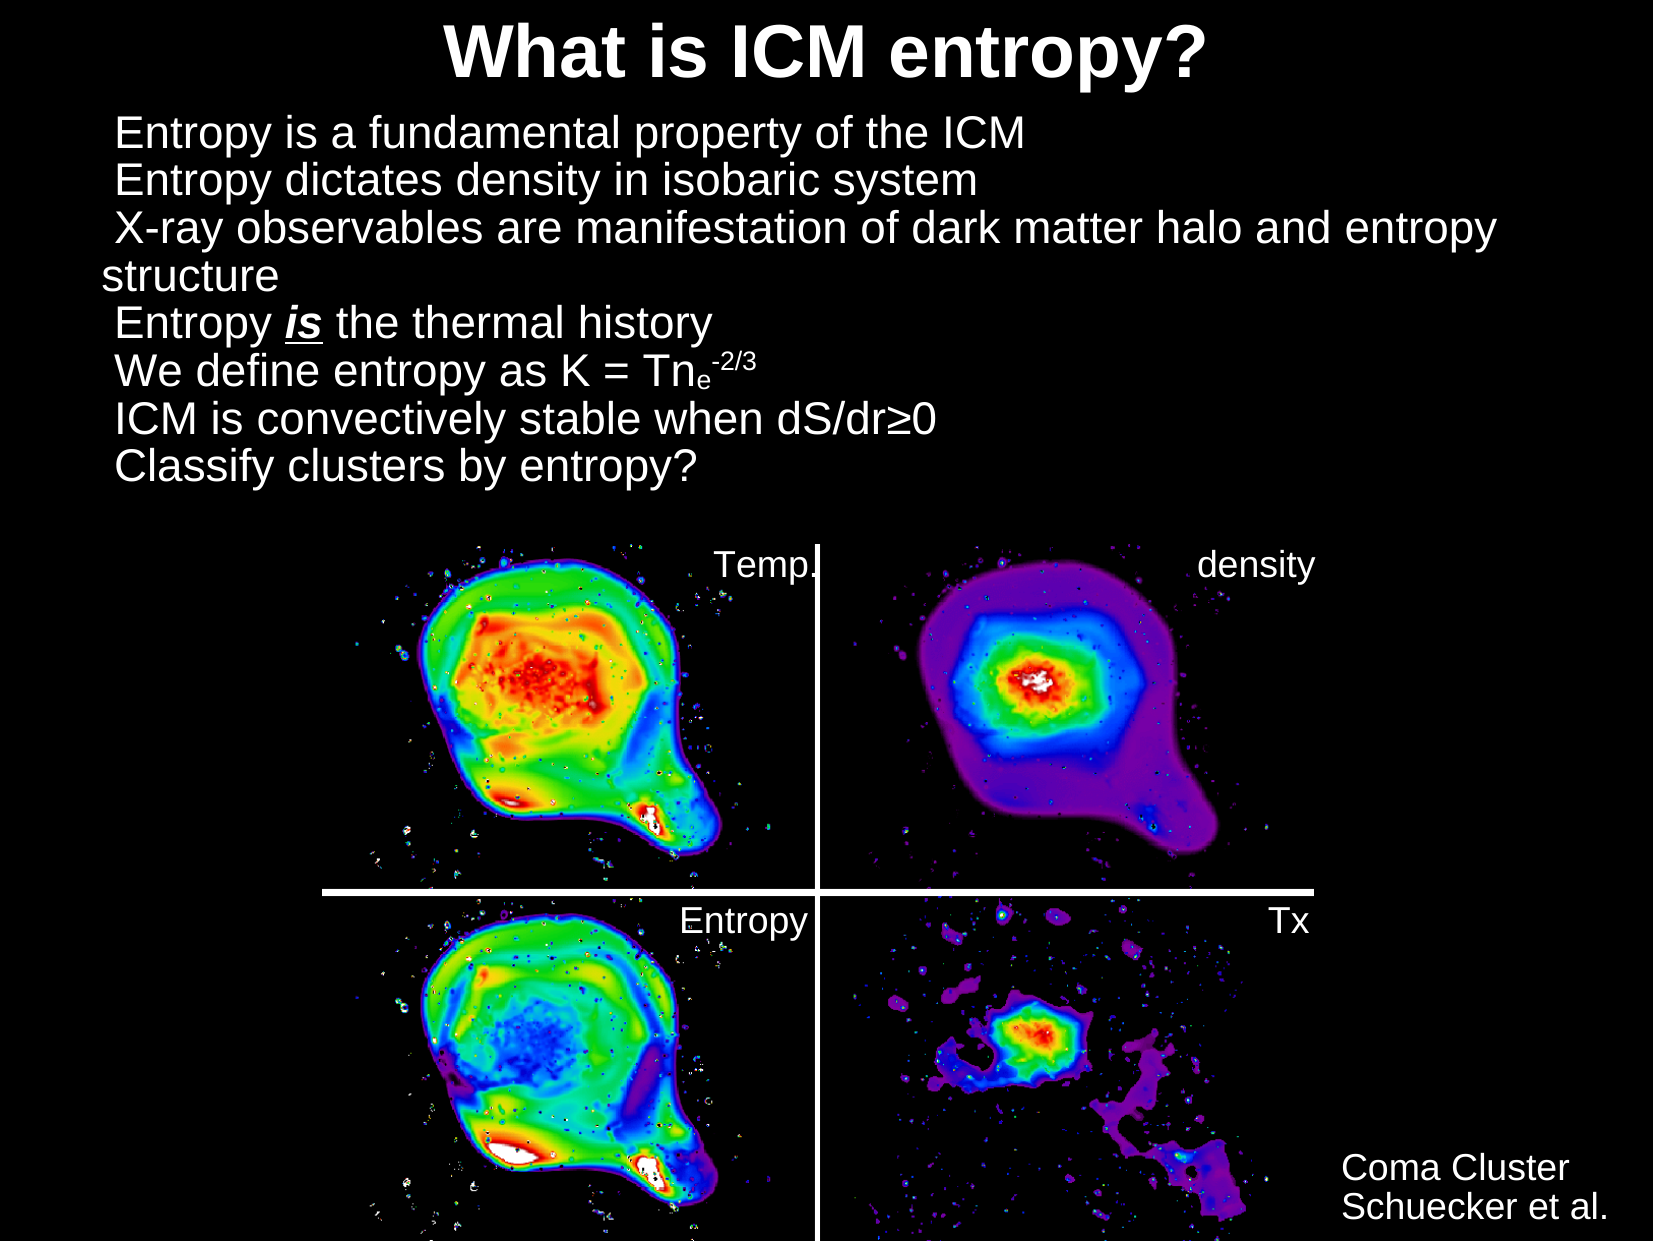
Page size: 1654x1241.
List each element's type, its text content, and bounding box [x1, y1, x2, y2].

text_box Entropy is a fundamental property of the ICM Entropy dictates density in isobaric system X-ray observables are manifestation of dark matter halo and entropy structure Entropy is the thermal history We define entropy as K = Tne-2/3 ICM is convectively stable when dS/dr≥0 Classify clusters by entropy? [86, 102, 1567, 519]
text_box Temp. [698, 538, 835, 596]
text_box Tx [1253, 894, 1325, 952]
picture [322, 544, 1314, 1241]
text_box Entropy [664, 894, 824, 952]
text_box What is ICM entropy? [428, 7, 1210, 107]
text_box Coma Cluster Schuecker et al. [1326, 1141, 1626, 1238]
text_box density [1182, 538, 1331, 596]
